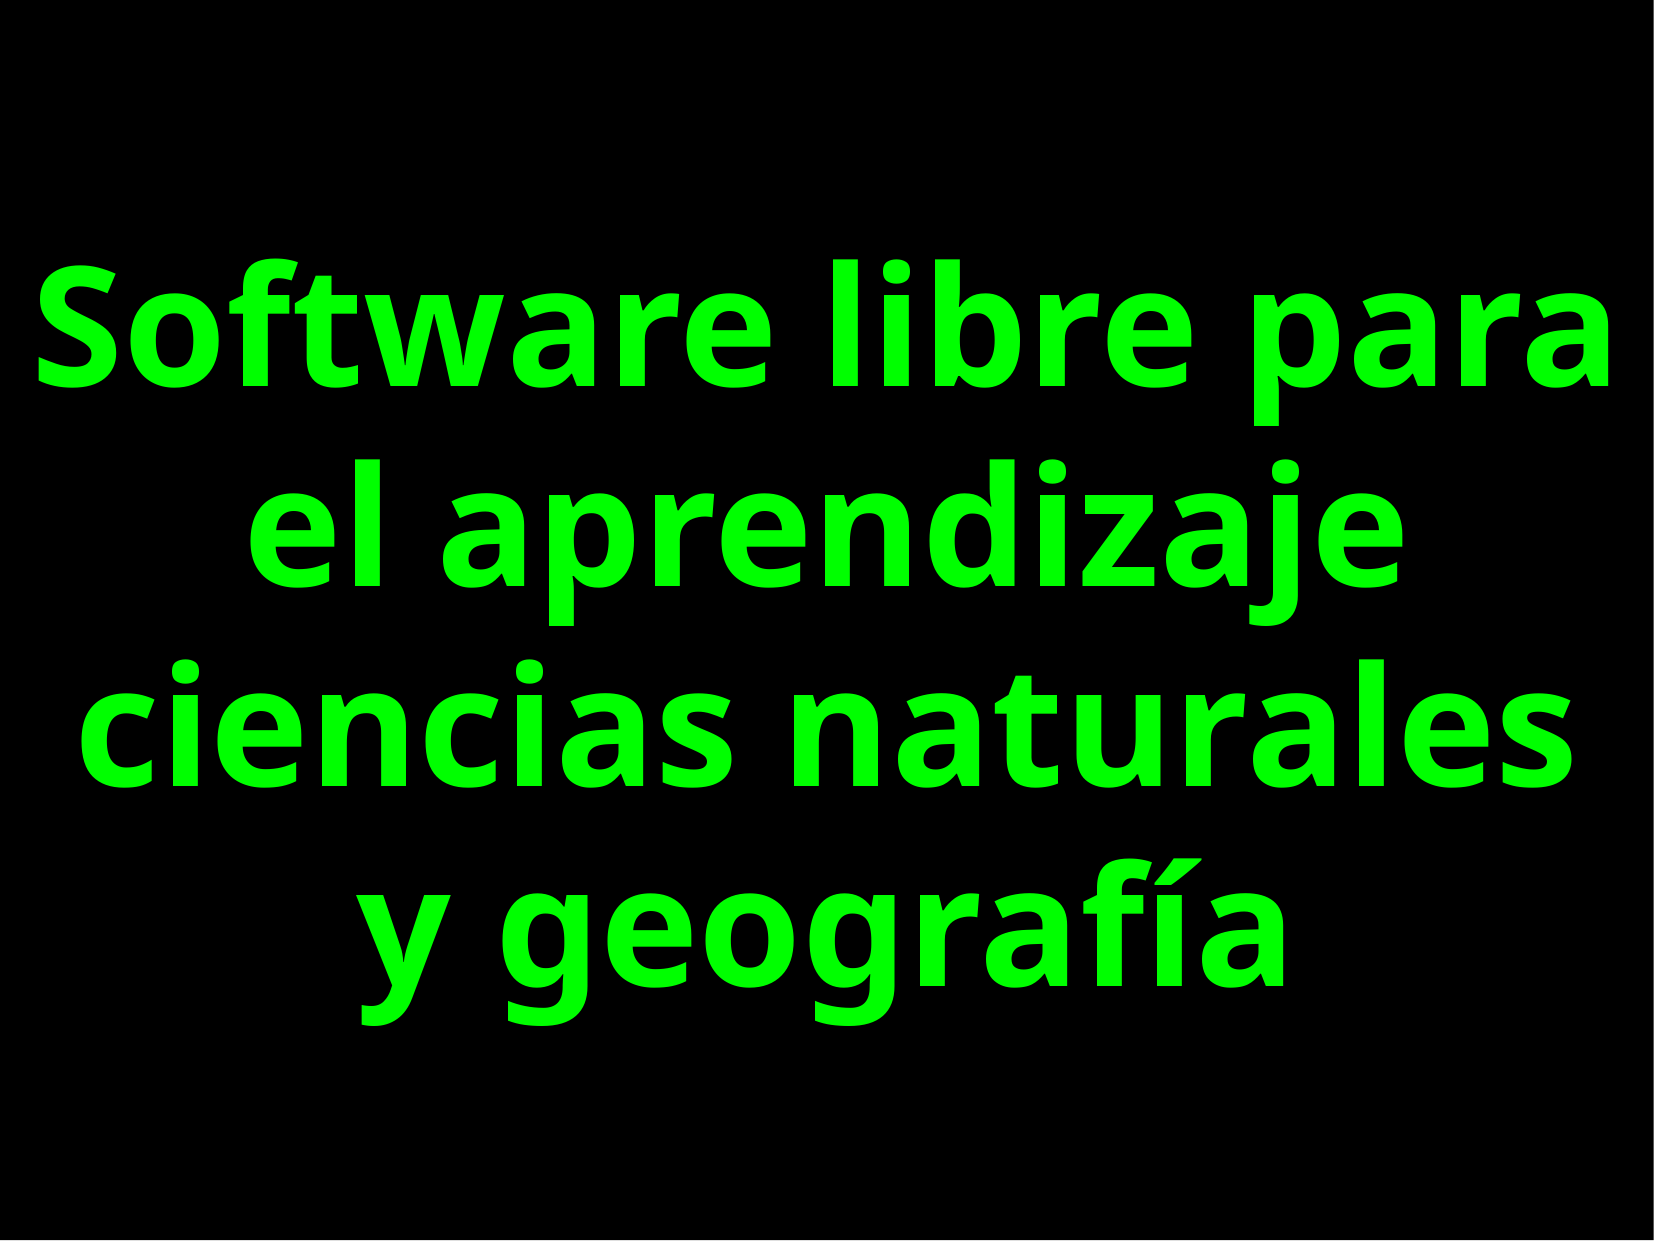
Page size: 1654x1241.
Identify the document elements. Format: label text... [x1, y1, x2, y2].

list Software libre para el aprendizaje ciencias naturales y geografía [0, 0, 1654, 1241]
